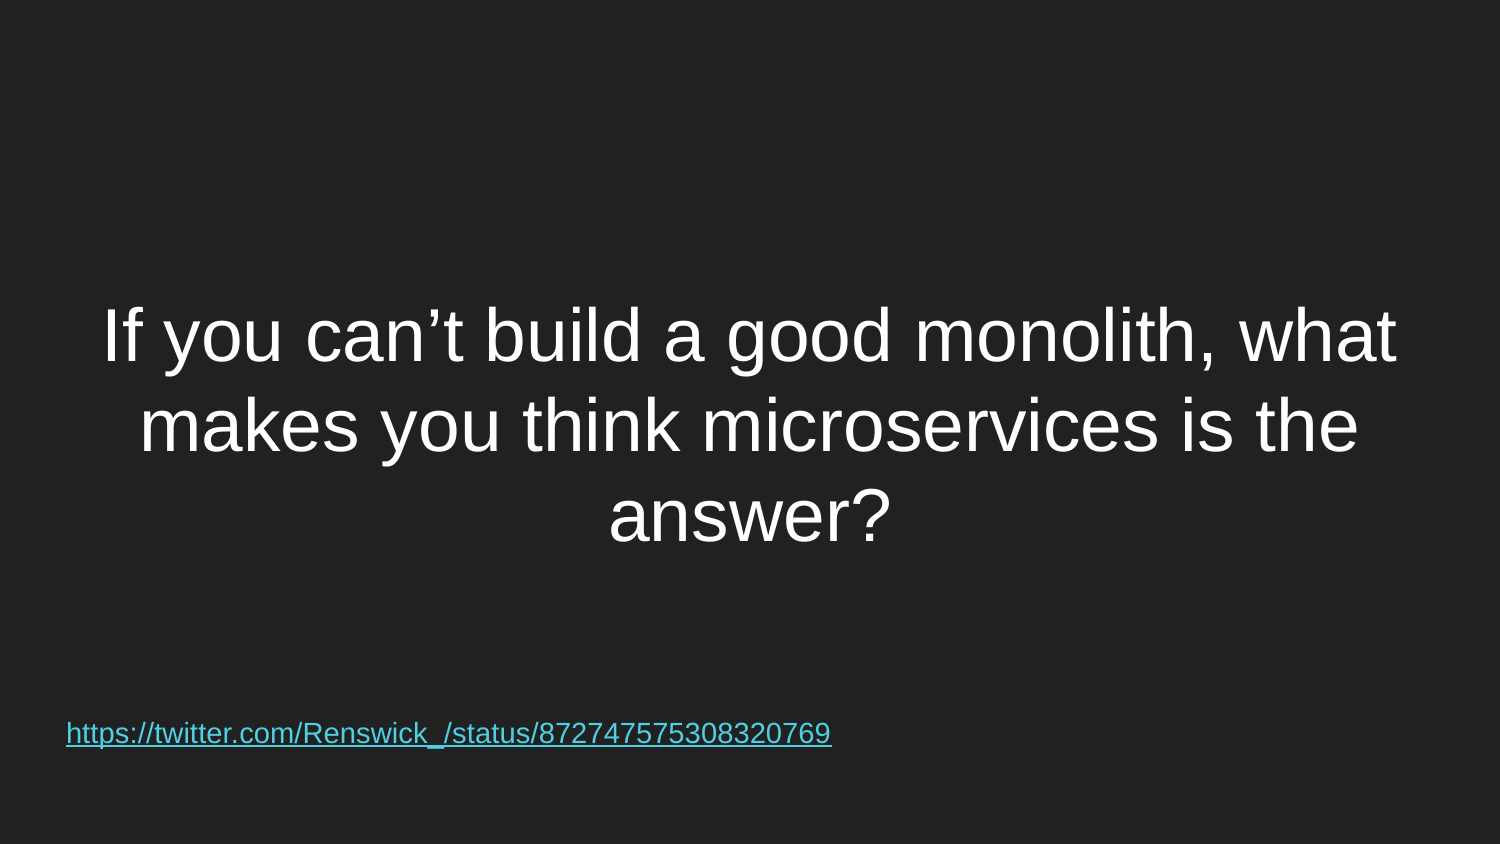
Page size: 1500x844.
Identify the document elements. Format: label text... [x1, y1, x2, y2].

list https://twitter.com/Renswick_/status/872747575308320769 [51, 694, 1036, 794]
title If you can’t build a good monolith, what makes you think microservices is the answer? [51, 352, 1449, 491]
